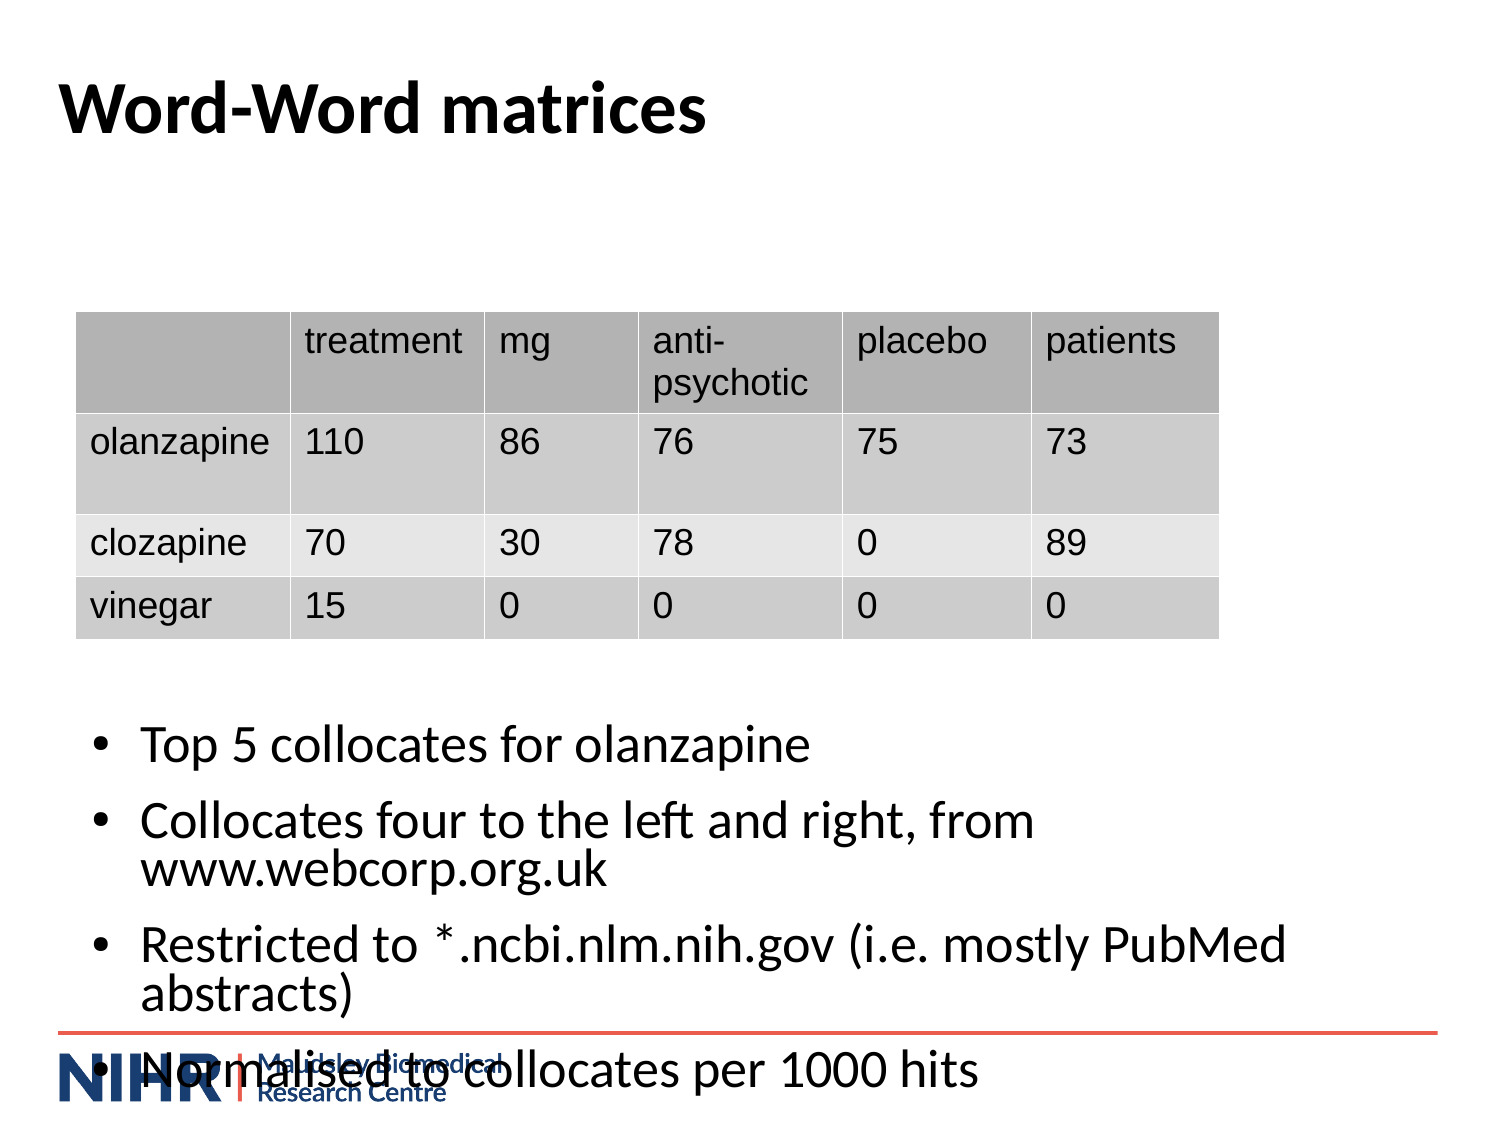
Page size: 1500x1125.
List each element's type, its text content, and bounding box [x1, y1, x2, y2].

table_header placebo [843, 312, 1031, 413]
table_cell 89 [1032, 515, 1219, 576]
table_header mg [485, 312, 638, 413]
table_header [76, 312, 290, 413]
table_header treatment [291, 312, 484, 413]
table_header anti- psychotic [639, 312, 842, 413]
table_cell 0 [639, 577, 842, 639]
table_cell 73 [1032, 414, 1219, 514]
picture [29, 1018, 531, 1125]
title Word-Word matrices [58, 21, 1409, 209]
table_cell 78 [639, 515, 842, 576]
table_cell 0 [843, 515, 1031, 576]
table_cell 86 [485, 414, 638, 514]
table_cell 75 [843, 414, 1031, 514]
table_cell 76 [639, 414, 842, 514]
table_cell 0 [1032, 577, 1219, 639]
table_cell 30 [485, 515, 638, 576]
table_cell 15 [291, 577, 484, 639]
table_header patients [1032, 312, 1219, 413]
table_cell 0 [843, 577, 1031, 639]
table_cell vinegar [76, 577, 290, 639]
table_cell 110 [291, 414, 484, 514]
table_cell olanzapine [76, 414, 290, 514]
table_cell 70 [291, 515, 484, 576]
list Top 5 collocates for olanzapine Collocates four to the left and right, from www.webcorp.org.uk Restricted to *.ncbi.nlm.nih.gov (i.e. mostly PubMed abstracts) Normalised to collocates per 1000 hits [75, 723, 1436, 1099]
table_cell 0 [485, 577, 638, 639]
table_cell clozapine [76, 515, 290, 576]
